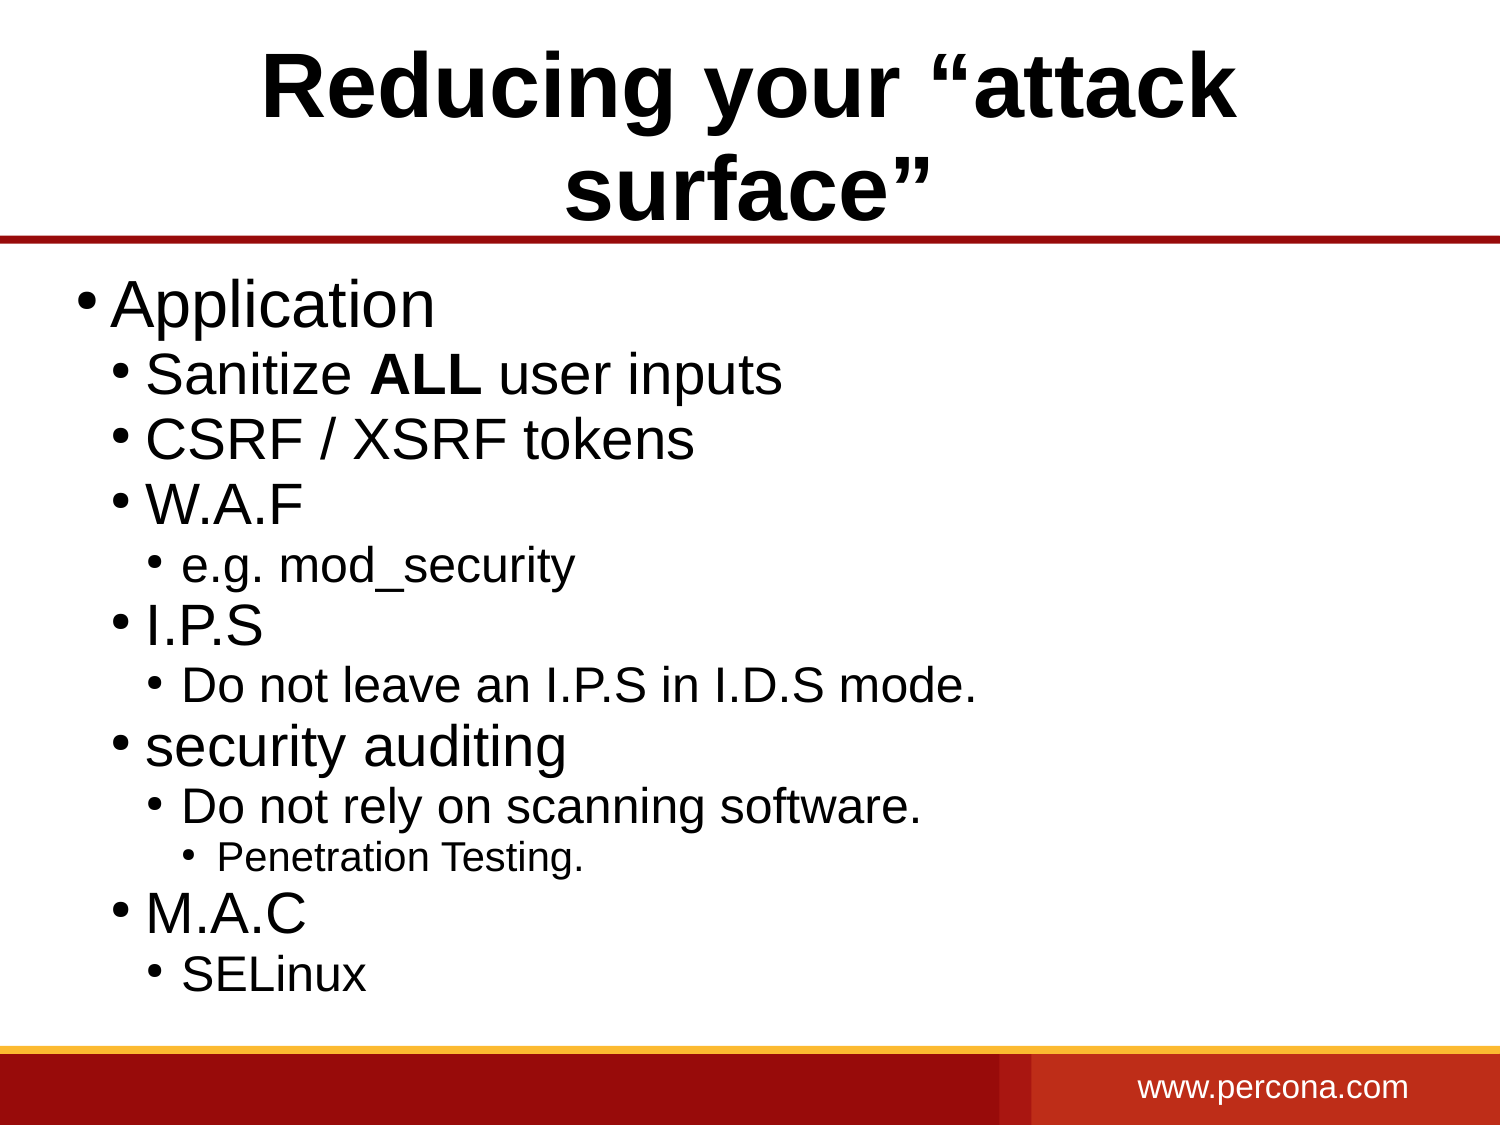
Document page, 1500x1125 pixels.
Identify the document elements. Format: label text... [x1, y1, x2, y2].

text_box Application Sanitize ALL user inputs CSRF / XSRF tokens W.A.F e.g. mod_security I.P.S Do not leave an I.P.S in I.D.S mode. security auditing Do not rely on scanning software. Penetration Testing. M.A.C SELinux [75, 263, 1425, 1006]
text_box Reducing your “attack surface” [75, 44, 1425, 233]
